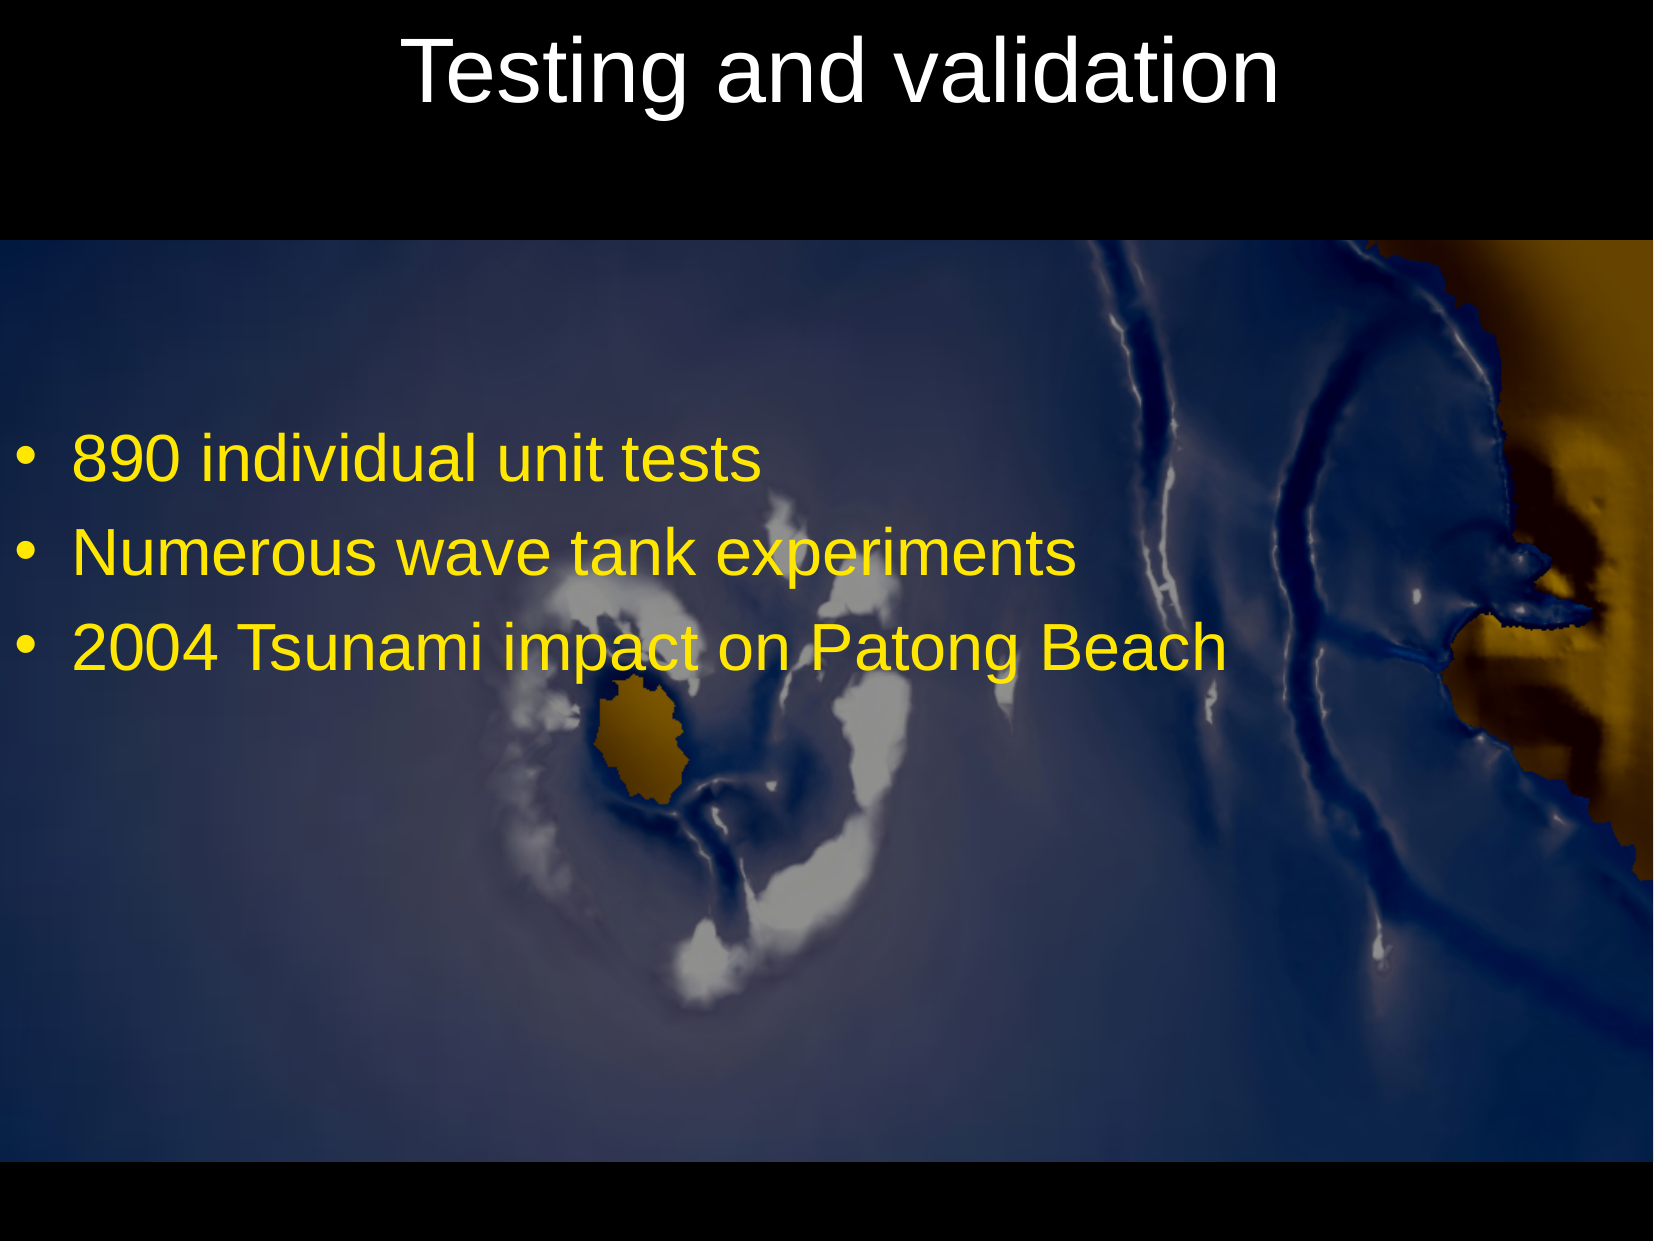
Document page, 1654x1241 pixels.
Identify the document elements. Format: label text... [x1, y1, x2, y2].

picture [0, 240, 1653, 1162]
title Testing and validation [122, 0, 1528, 135]
list 890 individual unit tests Numerous wave tank experiments 2004 Tsunami impact on Patong Beach [0, 406, 1406, 1241]
